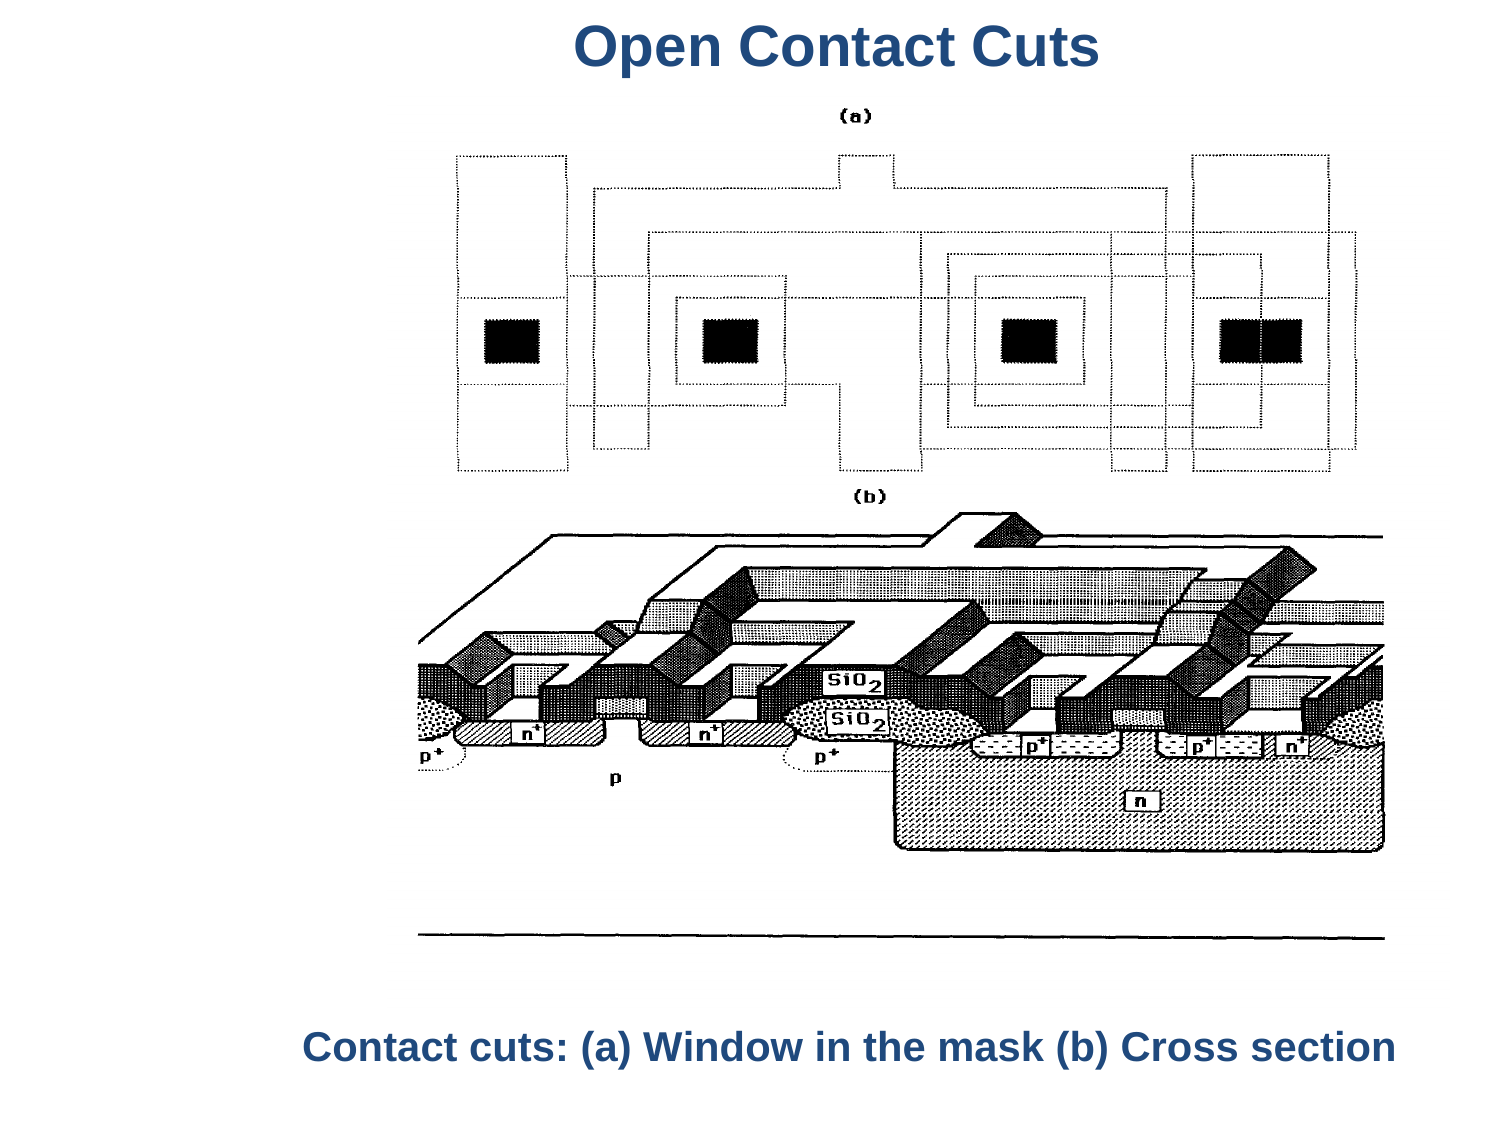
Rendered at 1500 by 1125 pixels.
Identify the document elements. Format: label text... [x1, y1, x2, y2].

picture [387, 87, 1450, 1012]
text_box Contact cuts: (a) Window in the mask (b) Cross section [287, 1012, 1463, 1125]
text_box Open Contact Cuts [350, 0, 1326, 86]
